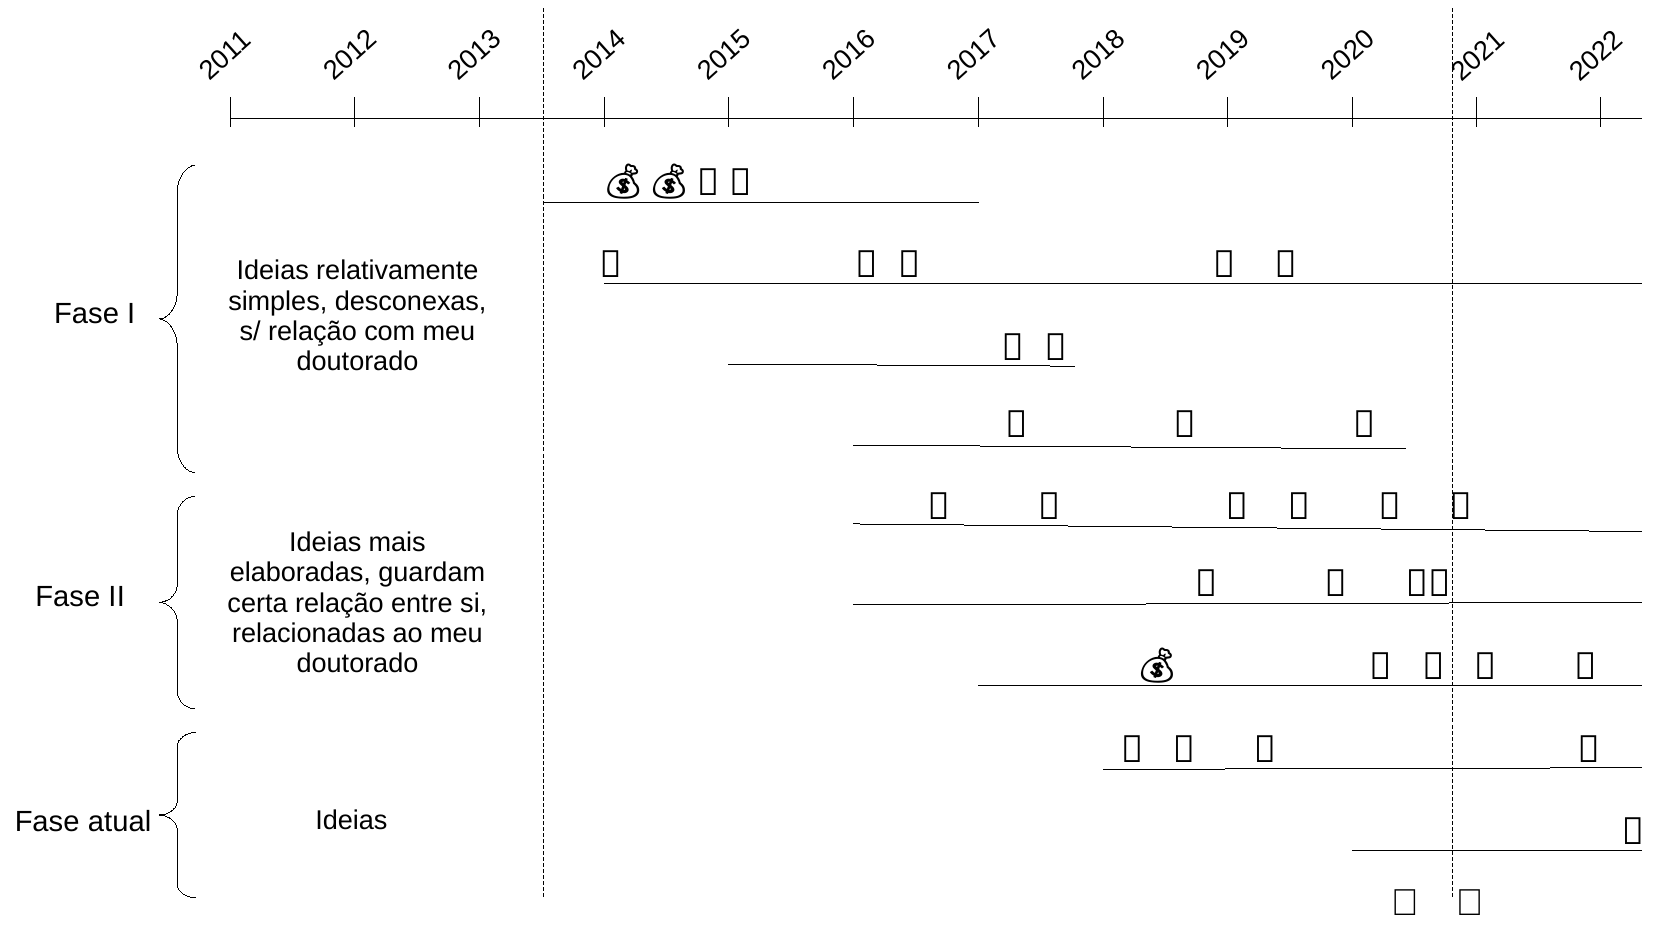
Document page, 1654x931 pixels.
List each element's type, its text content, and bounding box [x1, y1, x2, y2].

text_box 2014 [550, 8, 648, 102]
text_box 2020 [1299, 8, 1397, 102]
text_box 2021 [1429, 8, 1526, 102]
text_box 🤓 📃 🤓 🍻 📃 🤓 [844, 472, 1654, 549]
text_box 2017 [924, 8, 1022, 102]
text_box 🤓 [1334, 825, 1654, 908]
text_box 🍻 🤓 📃🤓 [838, 549, 1654, 612]
text_box 2013 [425, 8, 523, 102]
text_box 2022 [1547, 8, 1645, 102]
text_box 2016 [800, 8, 897, 102]
text_box 2011 [177, 8, 273, 101]
text_box Ideias mais elaboradas, guardam certa relação entre si, relacionadas ao meu doutorado [200, 519, 514, 686]
text_box Fase I [39, 289, 151, 337]
text_box 🍻 🤓 📃 📃 📃 [584, 230, 1412, 341]
text_box 💰 💰 🤓 📃 [590, 147, 886, 211]
text_box 🤓 [1440, 874, 1505, 931]
text_box 💰 🤓 📃 🤓 🤓 [968, 631, 1654, 695]
text_box 2015 [675, 8, 773, 102]
text_box 2018 [1049, 8, 1147, 102]
text_box 📃 [1375, 874, 1440, 931]
text_box 🤓 📃 [714, 341, 1146, 423]
text_box Fase atual [0, 797, 213, 897]
text_box 2019 [1174, 8, 1272, 102]
text_box Ideias [277, 797, 426, 857]
text_box 🍻 💰 🤓 🤓 [1086, 714, 1654, 825]
text_box 2012 [301, 8, 398, 102]
text_box Fase II [20, 572, 192, 672]
text_box Ideias relativamente simples, desconexas, s/ relação com meu doutorado [200, 248, 514, 390]
text_box 🤓 🤓 📃 [844, 389, 1430, 500]
